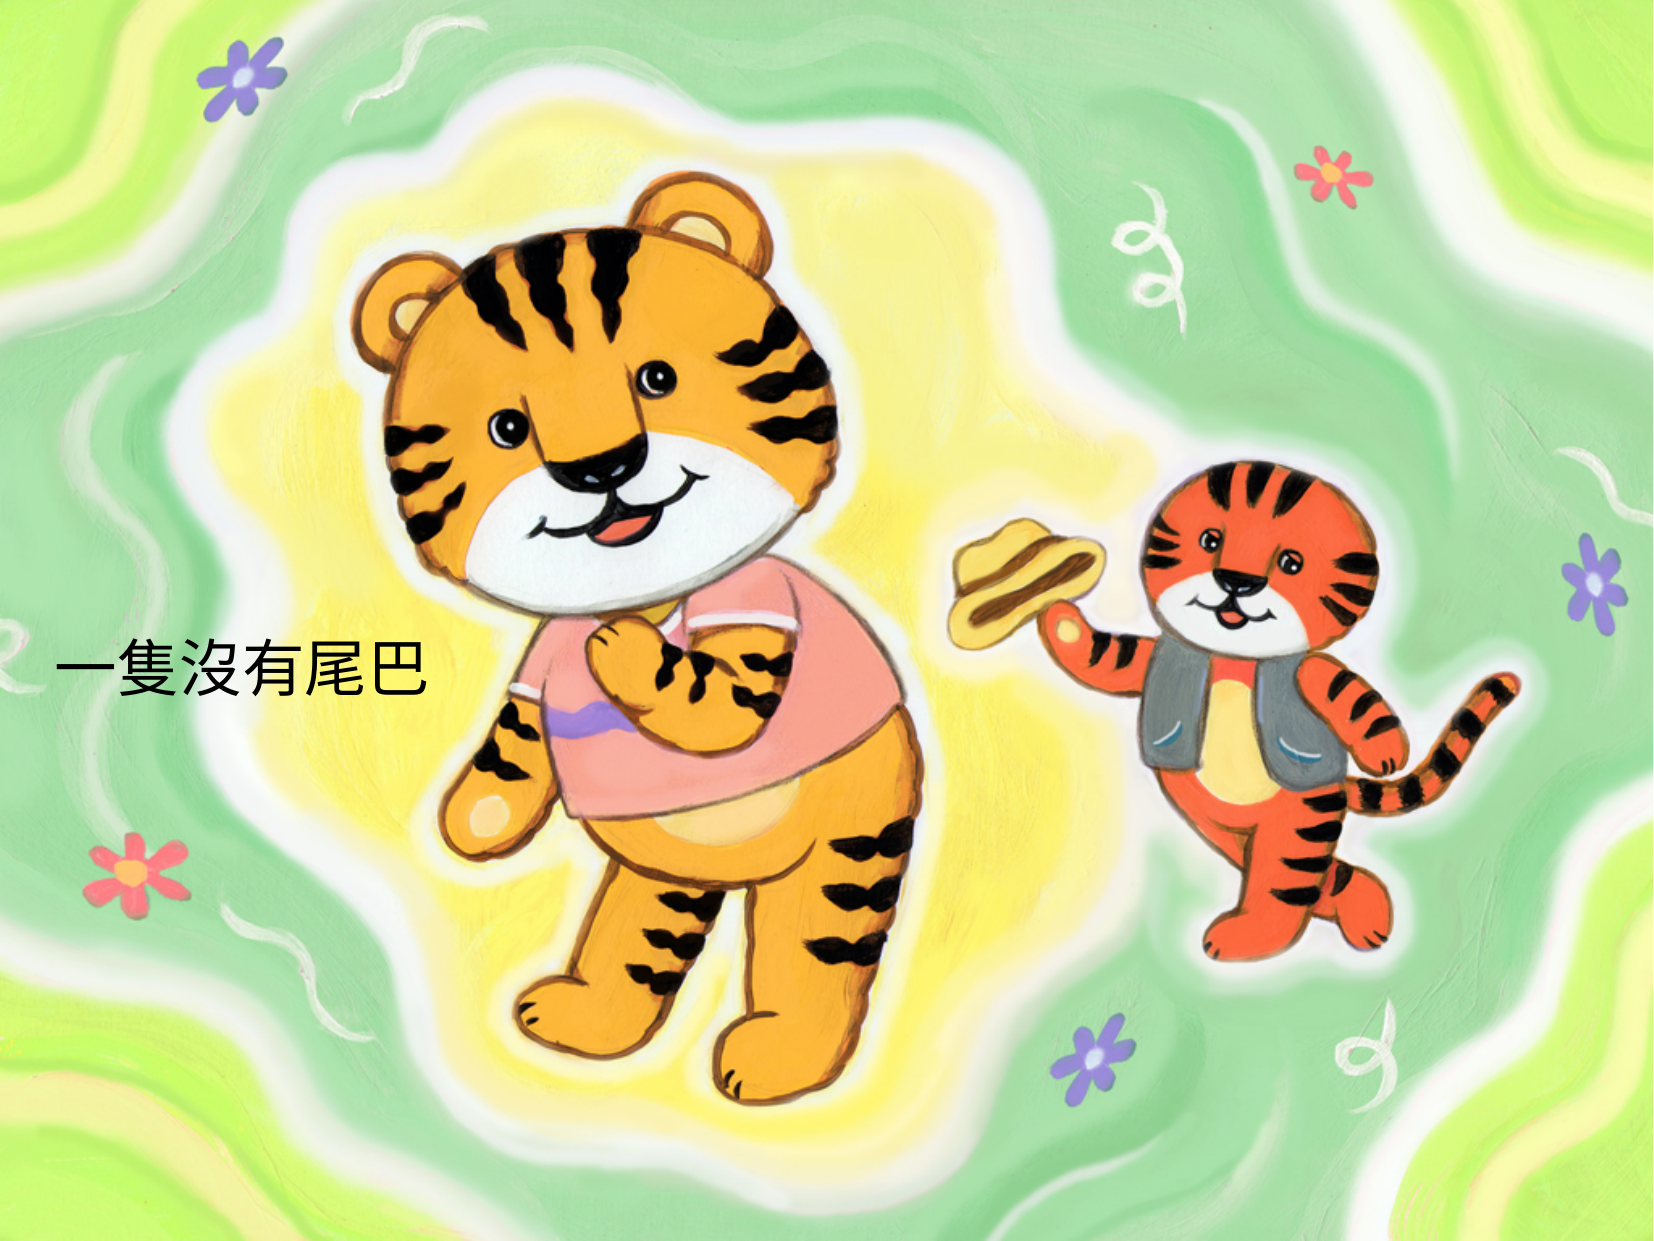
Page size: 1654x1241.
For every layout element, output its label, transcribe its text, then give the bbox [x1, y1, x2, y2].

picture [0, 0, 1654, 1241]
title 一隻沒有尾巴 [12, 560, 473, 768]
